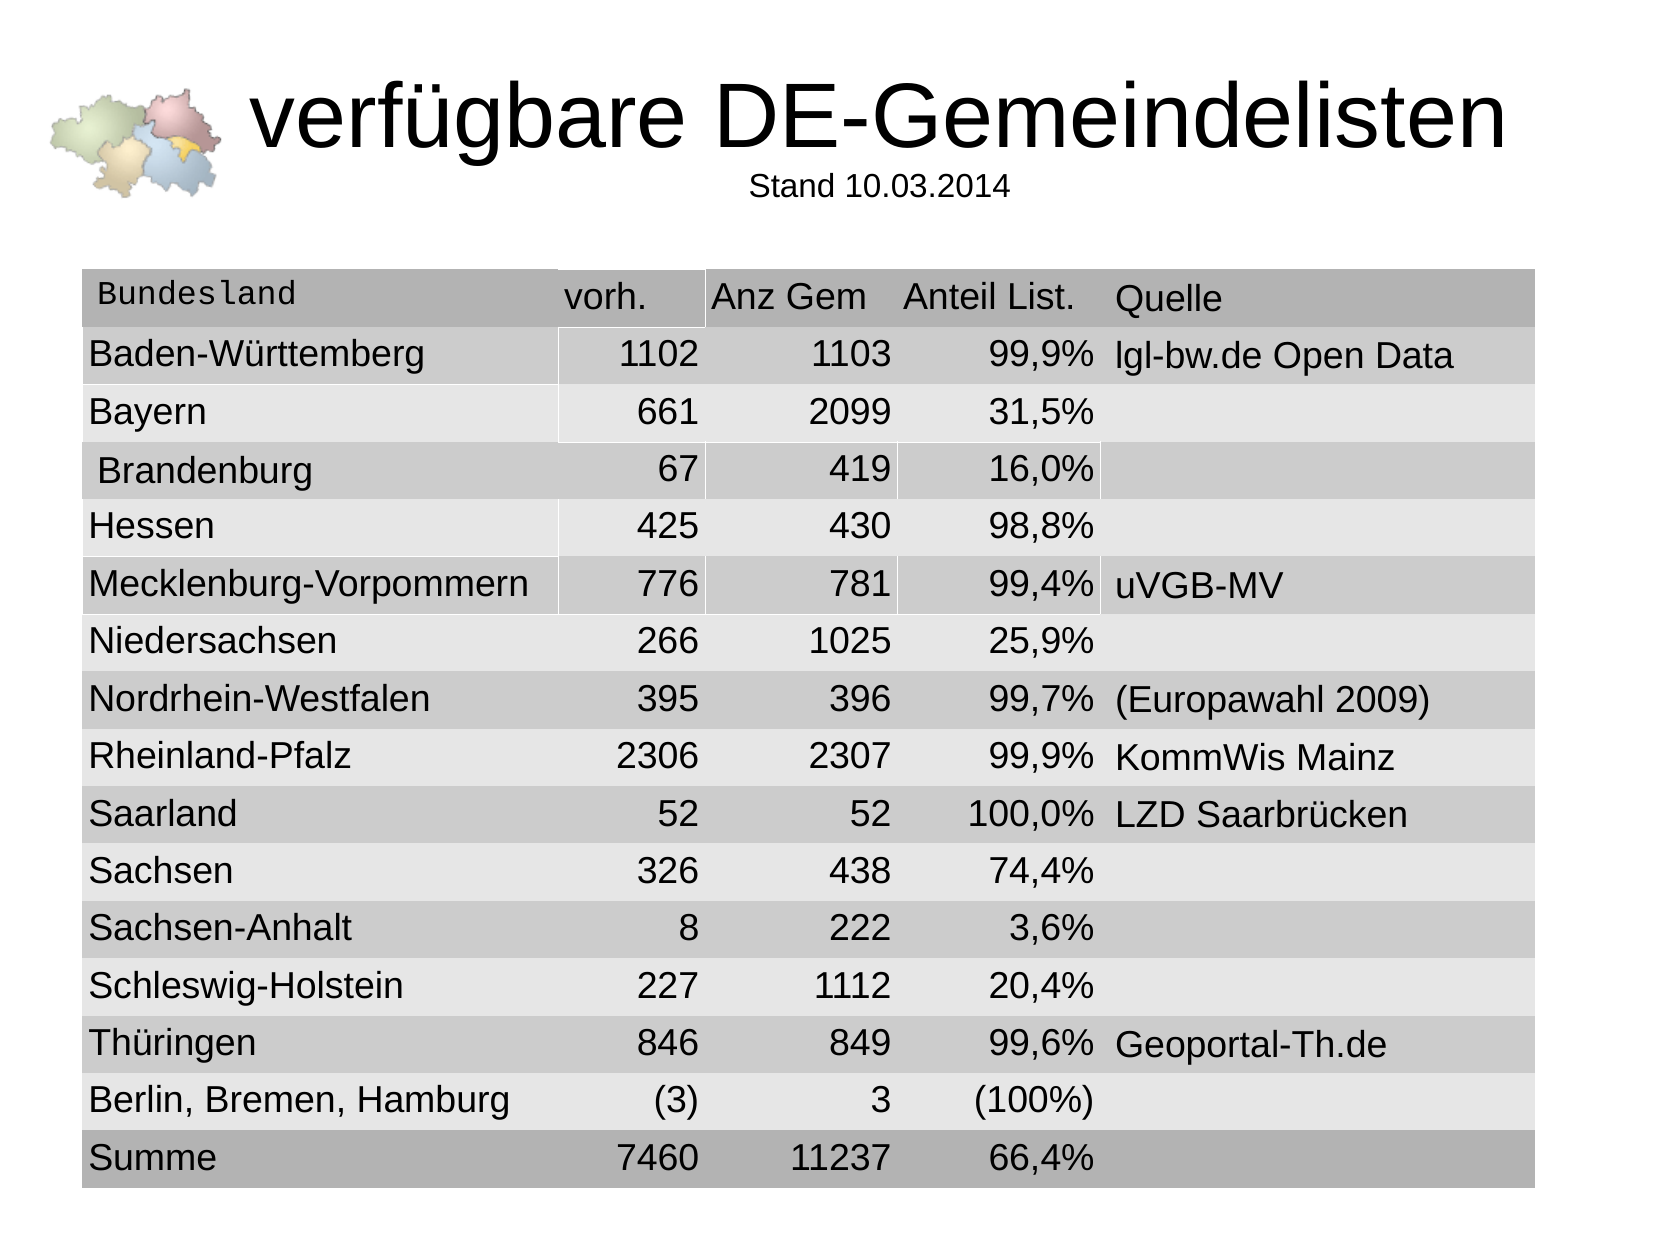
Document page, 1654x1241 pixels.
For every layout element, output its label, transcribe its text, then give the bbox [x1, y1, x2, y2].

table_cell 266 [558, 615, 705, 671]
table_cell 776 [559, 556, 705, 614]
table_cell 396 [705, 671, 897, 729]
table_cell 1025 [705, 615, 897, 671]
table_cell Summe [82, 1130, 558, 1188]
table_cell 781 [706, 556, 897, 614]
table_cell lgl-bw.de Open Data [1100, 327, 1535, 384]
table_cell Brandenburg [82, 442, 558, 499]
table_cell Niedersachsen [82, 615, 558, 671]
table_cell 7460 [558, 1130, 705, 1188]
table_cell 846 [558, 1016, 705, 1073]
table_cell 3,6% [897, 901, 1100, 958]
table_cell Thüringen [82, 1016, 558, 1073]
table_header Anteil List. [897, 269, 1100, 327]
table_cell [1100, 1073, 1535, 1130]
table_cell 16,0% [898, 443, 1100, 499]
table_cell Mecklenburg-Vorpommern [83, 557, 558, 614]
table_cell [1100, 614, 1535, 671]
table_cell Hessen [83, 499, 558, 556]
table_cell Schleswig-Holstein [82, 958, 558, 1016]
table_cell [1100, 499, 1535, 556]
table_cell 99,6% [897, 1016, 1100, 1073]
table_cell 31,5% [897, 384, 1100, 442]
table_cell Berlin, Bremen, Hamburg [82, 1073, 558, 1130]
table_cell (100%) [897, 1073, 1100, 1130]
table_cell 2306 [558, 729, 705, 786]
table_cell 430 [705, 499, 897, 556]
table_cell 8 [558, 901, 705, 958]
table_cell 1103 [705, 327, 897, 384]
table_cell 25,9% [897, 615, 1100, 671]
picture [11, 68, 250, 225]
table_cell 2099 [705, 384, 897, 442]
table_header vorh. [558, 270, 705, 327]
table_cell 11237 [705, 1130, 897, 1188]
table_cell 74,4% [897, 843, 1100, 901]
table_cell 98,8% [897, 499, 1100, 556]
table_cell 849 [705, 1016, 897, 1073]
table_cell [1100, 958, 1535, 1016]
table_cell LZD Saarbrücken [1100, 786, 1535, 843]
table_cell 99,4% [898, 556, 1100, 614]
table_cell (Europawahl 2009) [1100, 671, 1535, 729]
table_cell KommWis Mainz [1100, 729, 1535, 786]
table_cell [1100, 384, 1535, 442]
table_cell 1112 [705, 958, 897, 1016]
table_cell [1101, 442, 1535, 499]
table_cell 20,4% [897, 958, 1100, 1016]
table_cell 222 [705, 901, 897, 958]
table_cell Bayern [83, 385, 558, 442]
table_cell 661 [559, 384, 705, 442]
table_cell 99,7% [897, 671, 1100, 729]
table_cell 326 [558, 843, 705, 901]
table_cell Sachsen [82, 843, 558, 901]
table_cell [1100, 1130, 1535, 1188]
table_cell 425 [559, 499, 705, 556]
table_cell [1100, 843, 1535, 901]
table_cell 2307 [705, 729, 897, 786]
table_cell 227 [558, 958, 705, 1016]
table_cell 99,9% [897, 729, 1100, 786]
table_cell uVGB-MV [1101, 556, 1535, 614]
title verfügbare DE-Gemeindelisten Stand 10.03.2014 [188, 49, 1571, 257]
table_cell 52 [558, 786, 705, 843]
table_cell Saarland [82, 786, 558, 843]
table_cell Baden-Württemberg [83, 327, 558, 384]
table_cell 66,4% [897, 1130, 1100, 1188]
table_header Quelle [1100, 269, 1535, 327]
table_cell 1102 [559, 328, 705, 384]
table_cell 100,0% [897, 786, 1100, 843]
table_cell Sachsen-Anhalt [82, 901, 558, 958]
table_cell (3) [558, 1073, 705, 1130]
table_cell 419 [706, 443, 897, 499]
table_cell 67 [558, 443, 705, 499]
table_cell 395 [558, 671, 705, 729]
table_cell [1100, 901, 1535, 958]
table_header Bundesland [82, 269, 558, 327]
table_cell Rheinland-Pfalz [82, 729, 558, 786]
table_cell 99,9% [897, 327, 1100, 384]
table_cell 3 [705, 1073, 897, 1130]
table_cell 52 [705, 786, 897, 843]
table_cell Nordrhein-Westfalen [82, 671, 558, 729]
table_header Anz Gem [706, 269, 897, 327]
table_cell 438 [705, 843, 897, 901]
table_cell Geoportal-Th.de [1100, 1016, 1535, 1073]
